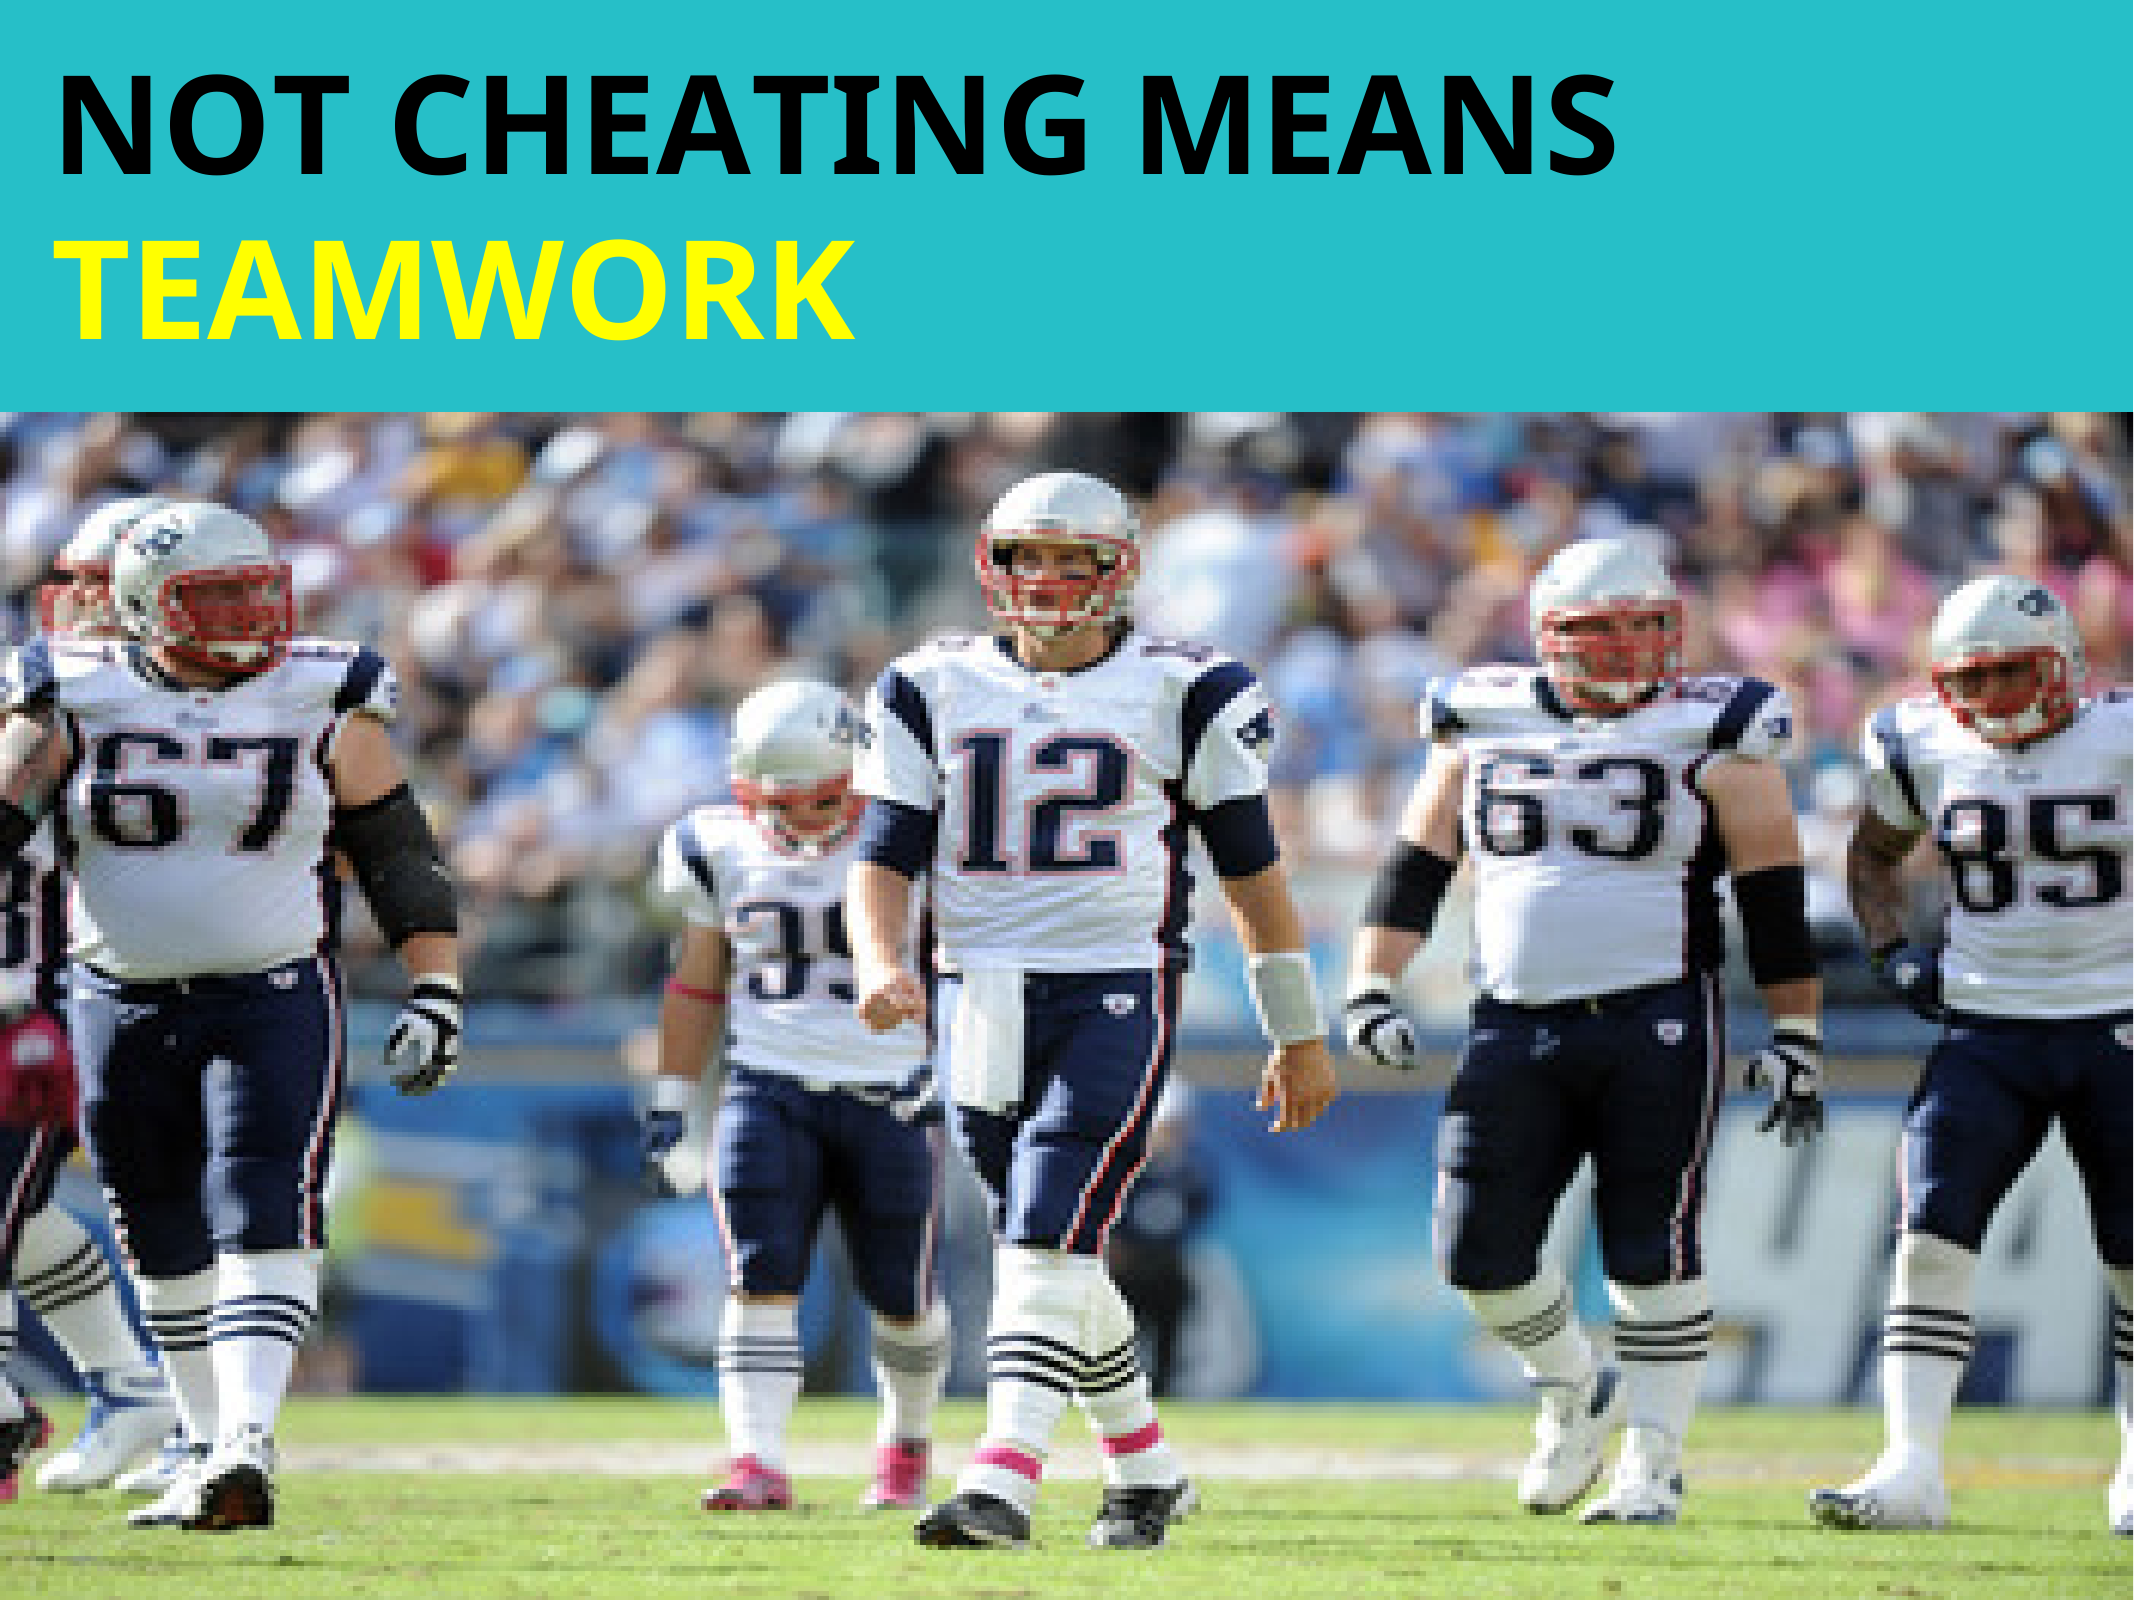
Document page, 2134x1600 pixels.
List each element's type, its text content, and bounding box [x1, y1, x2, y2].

picture [0, 412, 2134, 1600]
text_box NOT CHEATING MEANS TEAMWORK [41, 37, 2134, 412]
